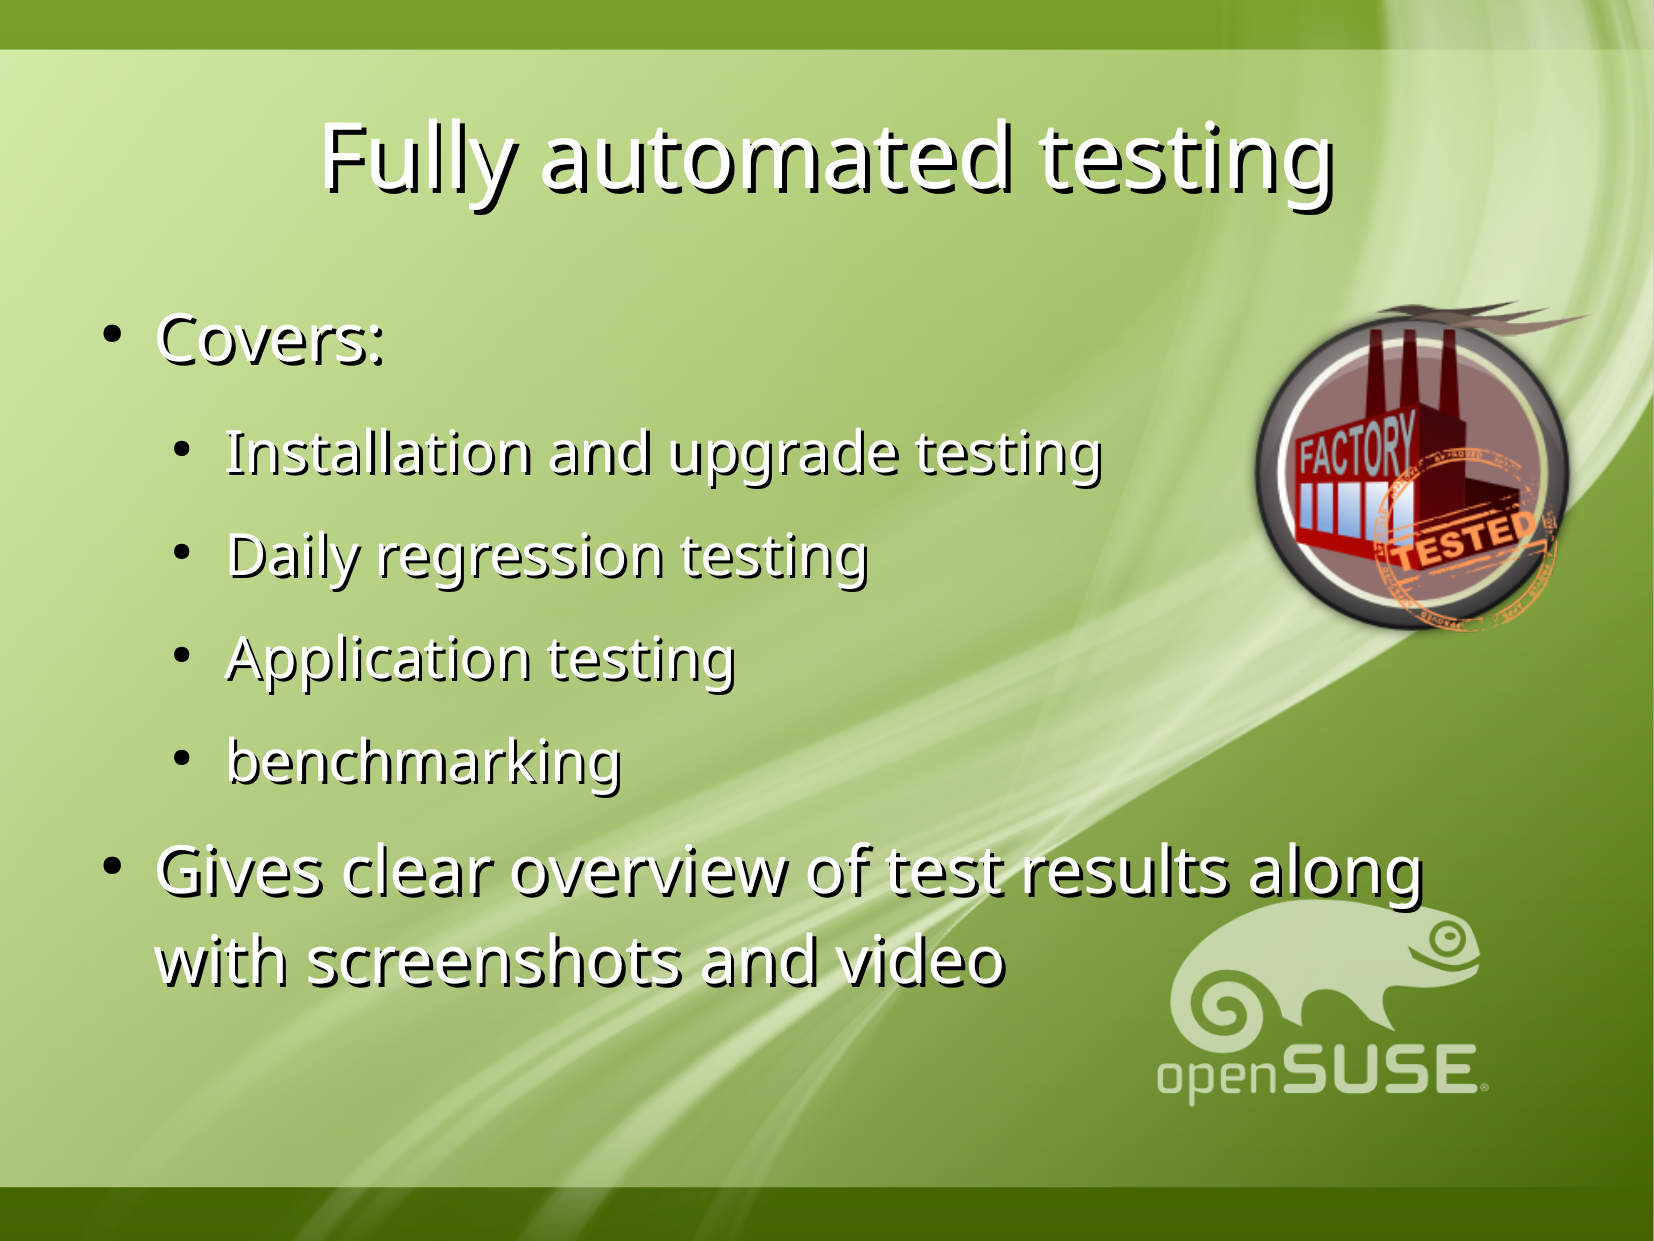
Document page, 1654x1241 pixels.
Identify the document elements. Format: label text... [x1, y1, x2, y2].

picture [0, 0, 1654, 1241]
list Covers: Installation and upgrade testing Daily regression testing Application testing benchmarking Gives clear overview of test results along with screenshots and video [82, 290, 1571, 1109]
title Fully automated testing [82, 49, 1571, 257]
